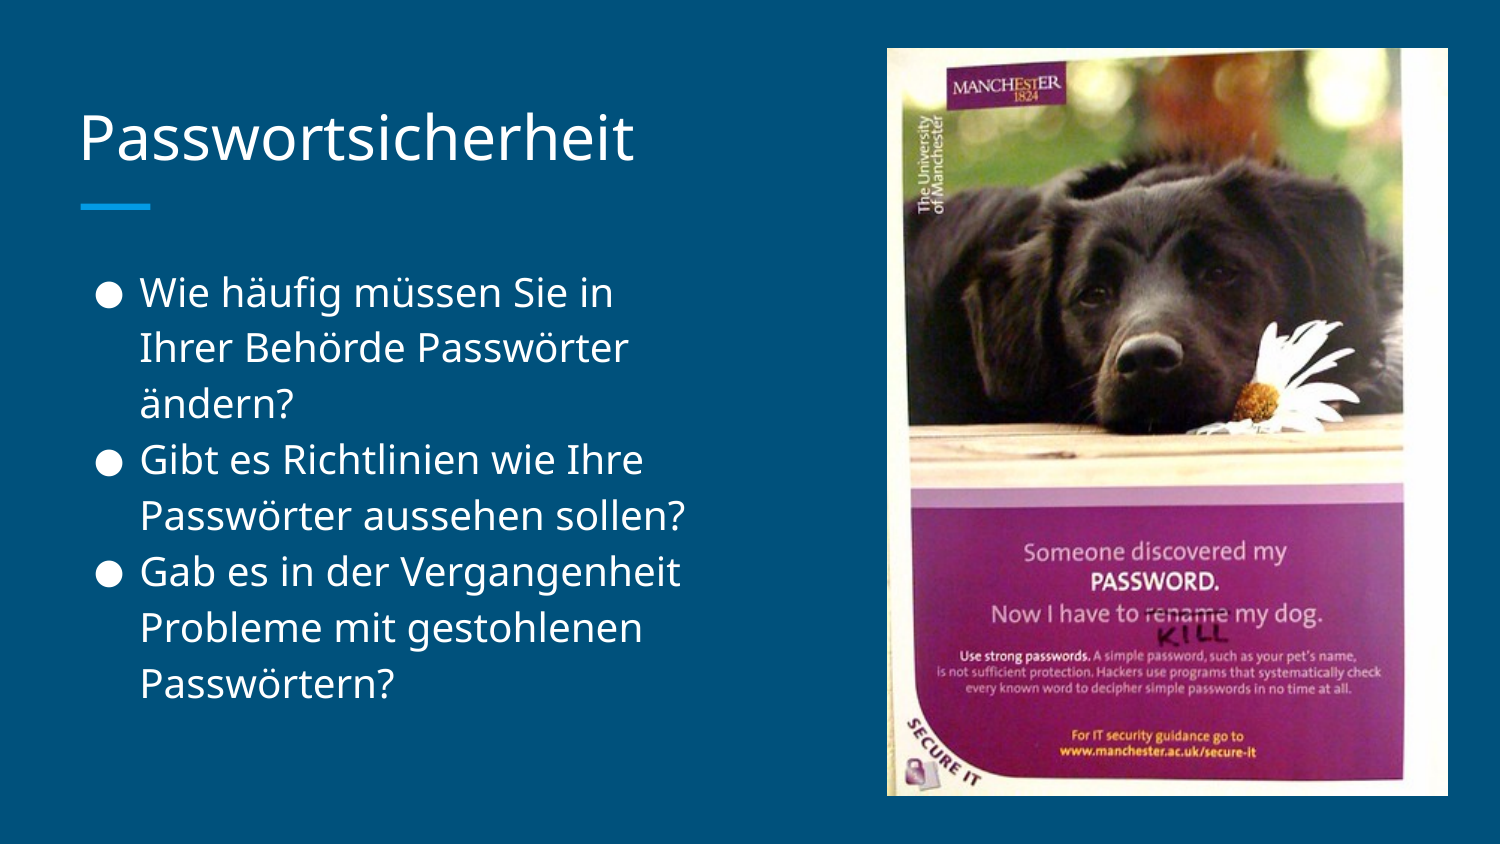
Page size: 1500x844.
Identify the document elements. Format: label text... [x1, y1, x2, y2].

list Wie häufig müssen Sie in Ihrer Behörde Passwörter ändern? Gibt es Richtlinien wie Ihre Passwörter aussehen sollen? Gab es in der Vergangenheit Probleme mit gestohlenen Passwörtern? [63, 244, 704, 750]
picture [888, 49, 1447, 795]
title Passwortsicherheit [63, 75, 887, 188]
